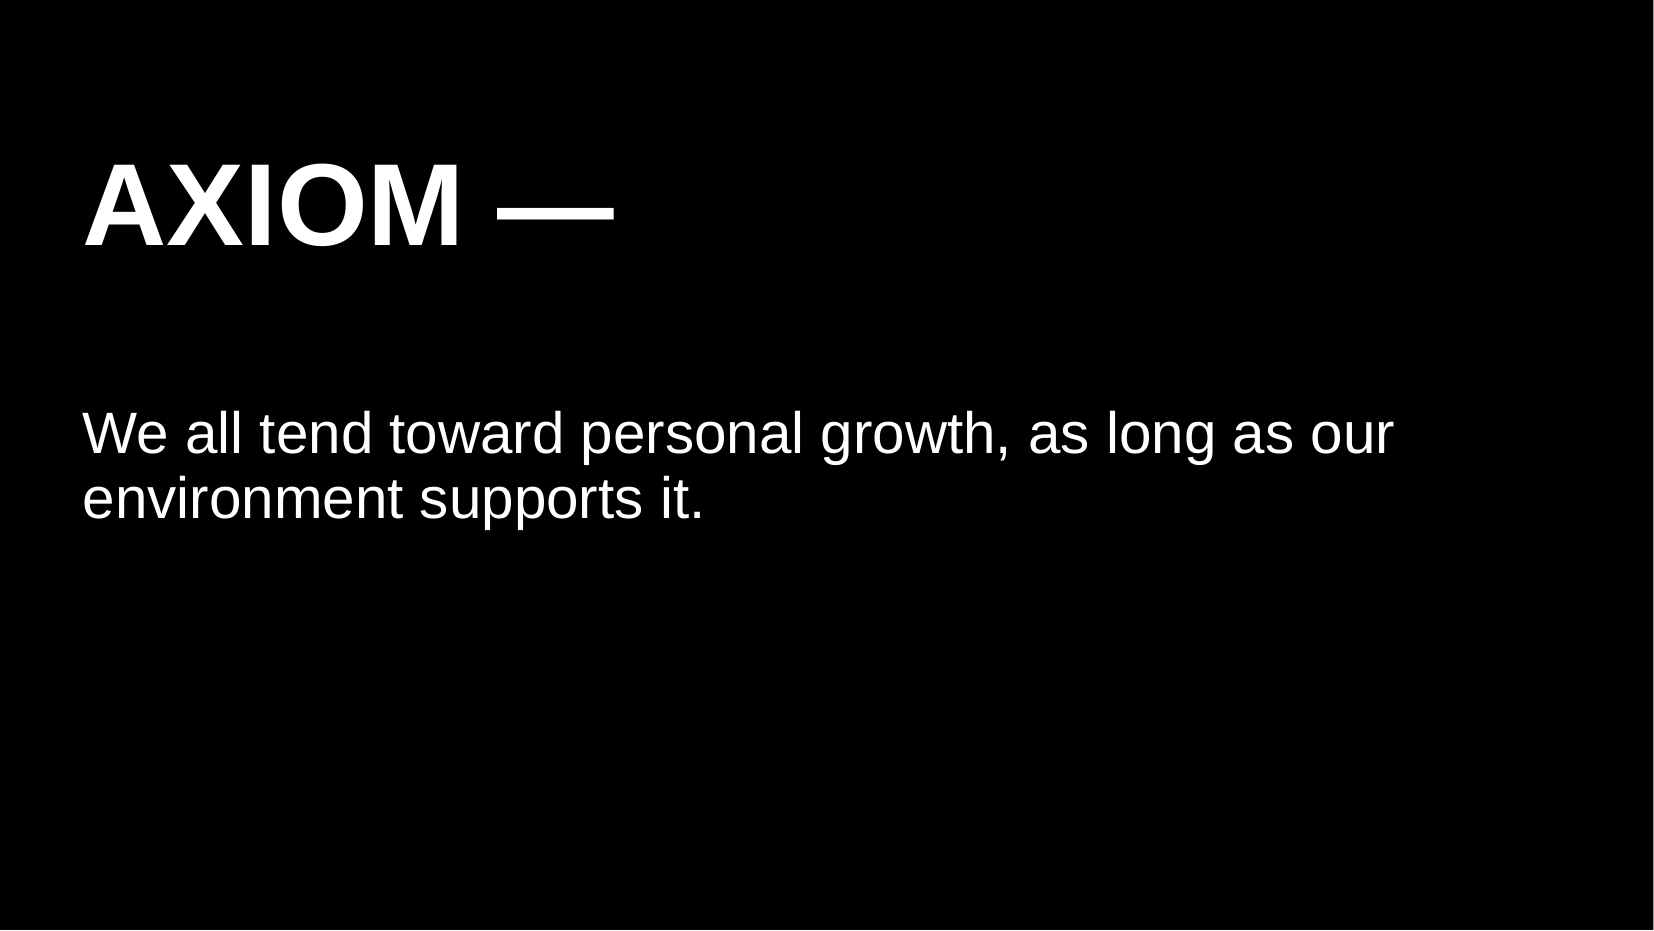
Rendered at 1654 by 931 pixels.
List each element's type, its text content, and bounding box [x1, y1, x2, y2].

subtitle AXIOM — We all tend toward personal growth, as long as our environment supports it. [82, 0, 1571, 931]
